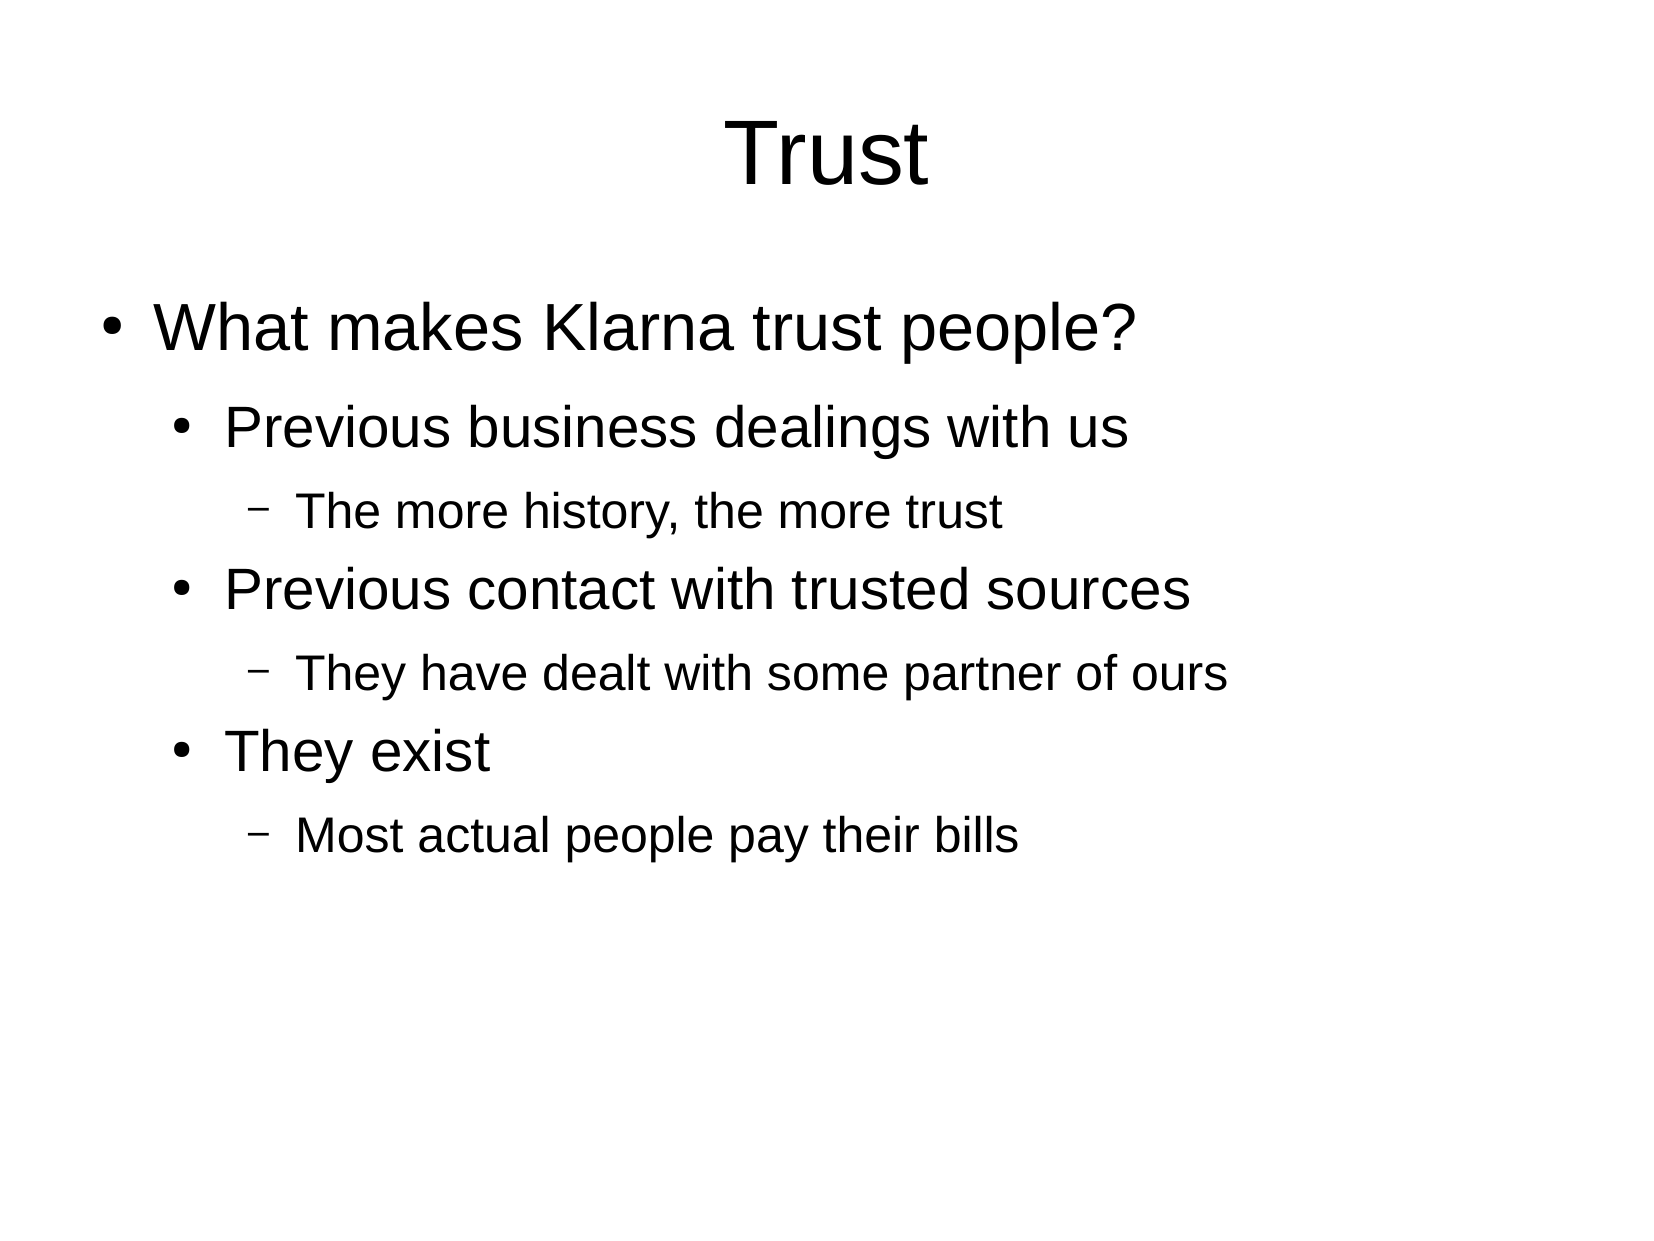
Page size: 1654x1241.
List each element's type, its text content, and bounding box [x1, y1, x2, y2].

title Trust [82, 49, 1571, 257]
list What makes Klarna trust people? Previous business dealings with us The more history, the more trust Previous contact with trusted sources They have dealt with some partner of ours They exist Most actual people pay their bills [82, 290, 1571, 1109]
